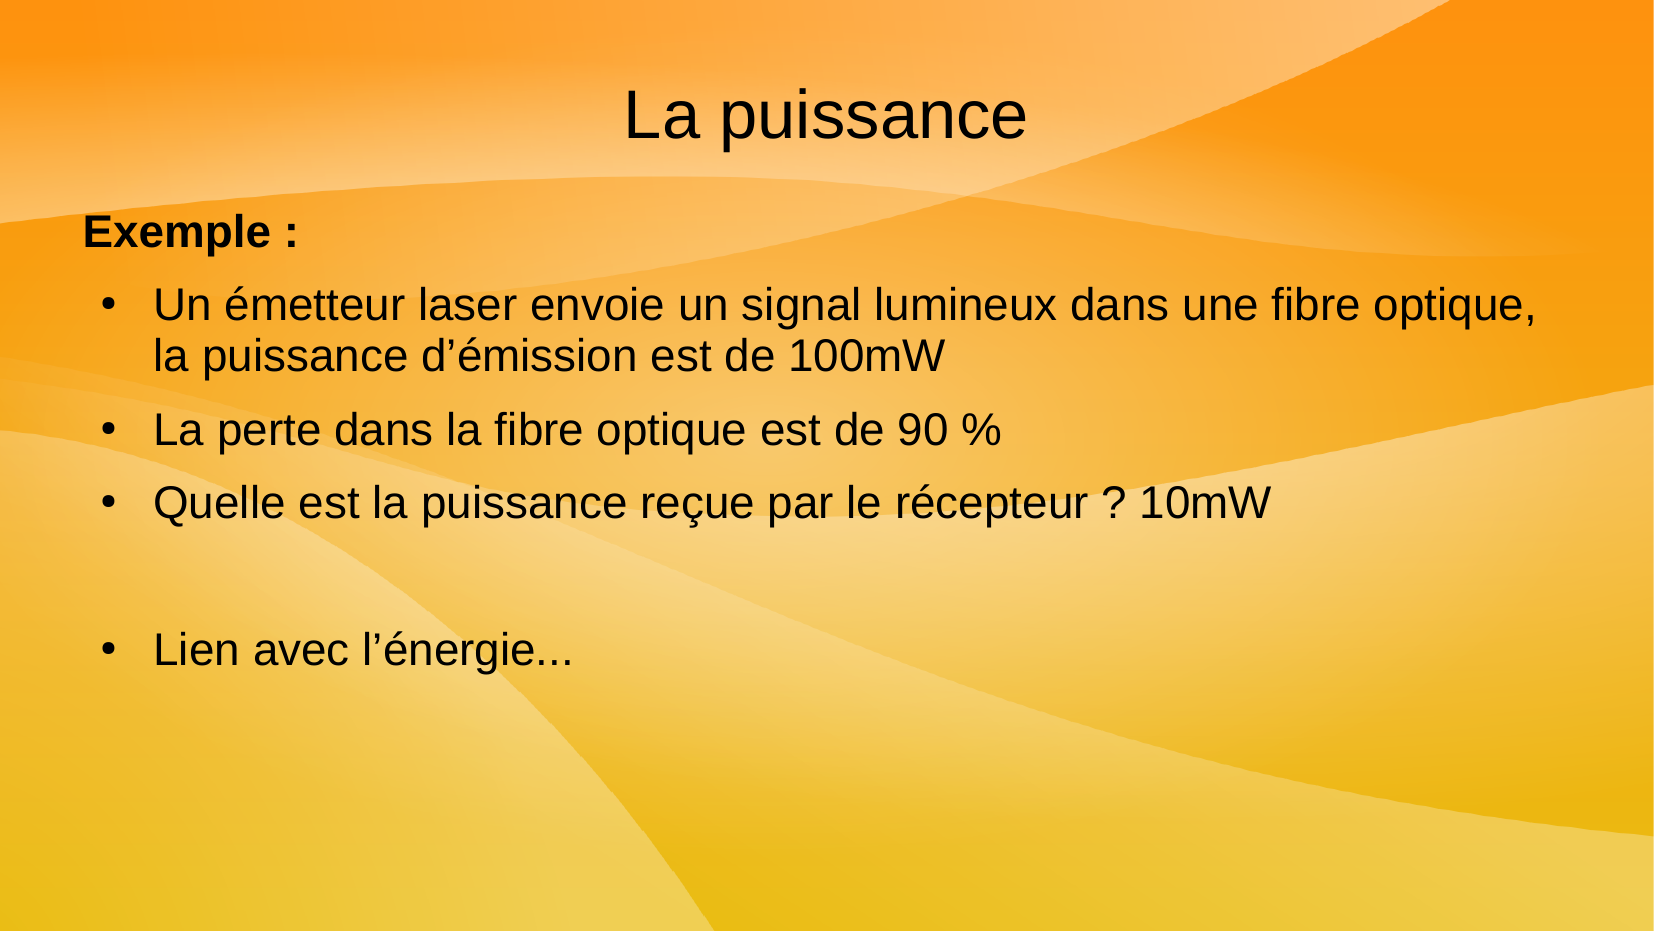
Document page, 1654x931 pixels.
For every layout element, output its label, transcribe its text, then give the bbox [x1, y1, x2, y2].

picture [0, 0, 1654, 931]
list Exemple : Un émetteur laser envoie un signal lumineux dans une fibre optique, la puissance d’émission est de 100mW La perte dans la fibre optique est de 90 % Quelle est la puissance reçue par le récepteur ? 10mW Lien avec l’énergie... [82, 205, 1571, 904]
title La puissance [82, 37, 1571, 193]
